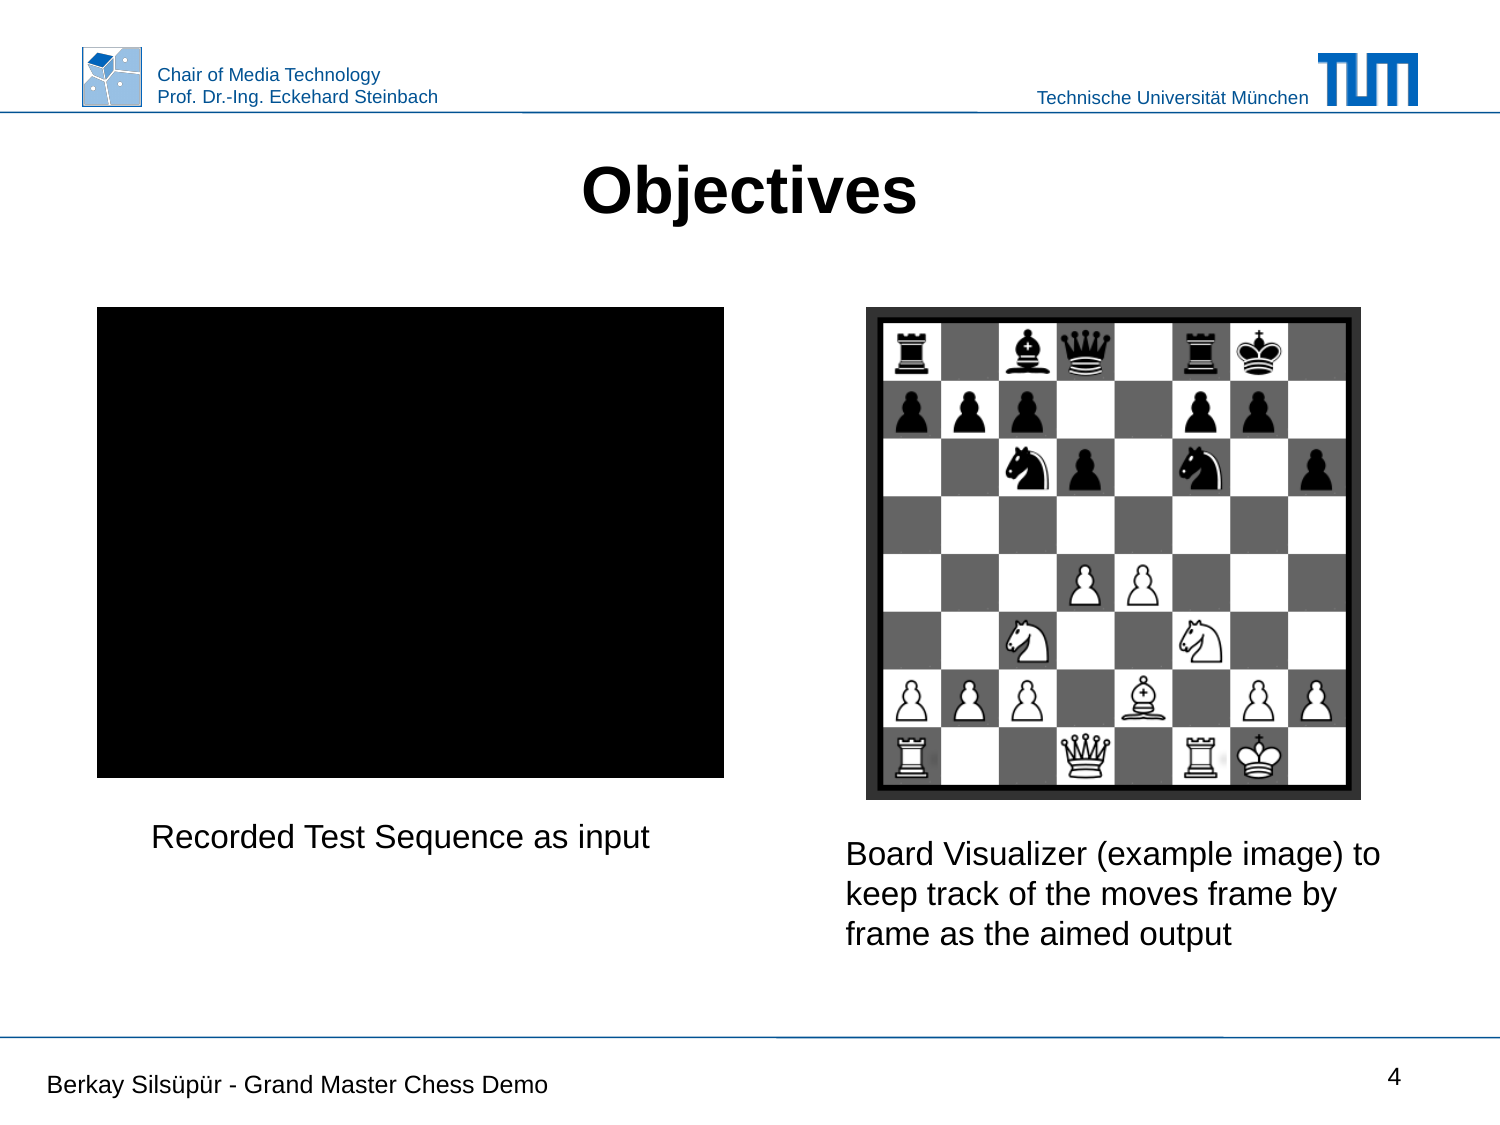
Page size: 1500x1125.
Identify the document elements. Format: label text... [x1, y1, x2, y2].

text_box Recorded Test Sequence as input [136, 800, 704, 871]
slide_number <number> [1220, 1050, 1417, 1100]
picture [866, 307, 1361, 801]
title Objectives [83, 139, 1417, 239]
picture [82, 47, 142, 107]
picture [97, 307, 724, 778]
picture [1318, 53, 1418, 106]
text_box Berkay Silsüpür - Grand Master Chess Demo [31, 1053, 845, 1114]
text_box Board Visualizer (example image) to keep track of the moves frame by frame as the aimed output [830, 817, 1427, 967]
